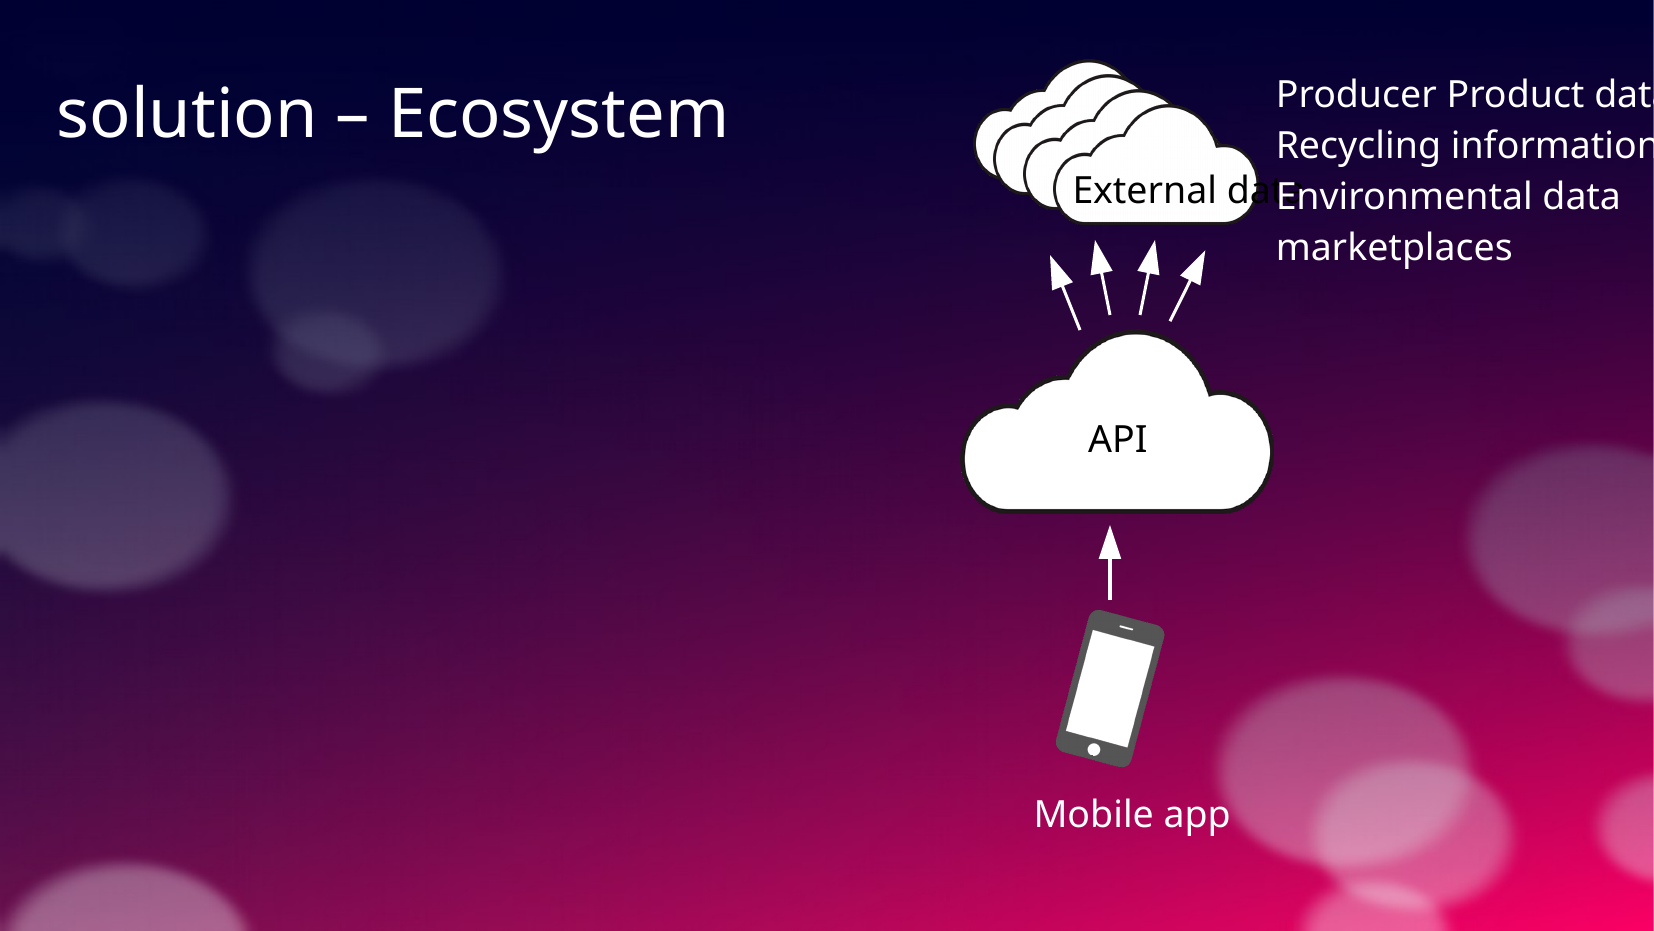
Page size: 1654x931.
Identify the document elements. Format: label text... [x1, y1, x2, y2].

text_box External data [1057, 156, 1261, 216]
text_box Mobile app [1018, 780, 1183, 840]
picture [0, 0, 1654, 931]
text_box API [1073, 405, 1140, 466]
text_box Producer Product data Recycling information Environmental data marketplaces [1261, 59, 1579, 256]
title solution – Ecosystem [56, 33, 1546, 190]
